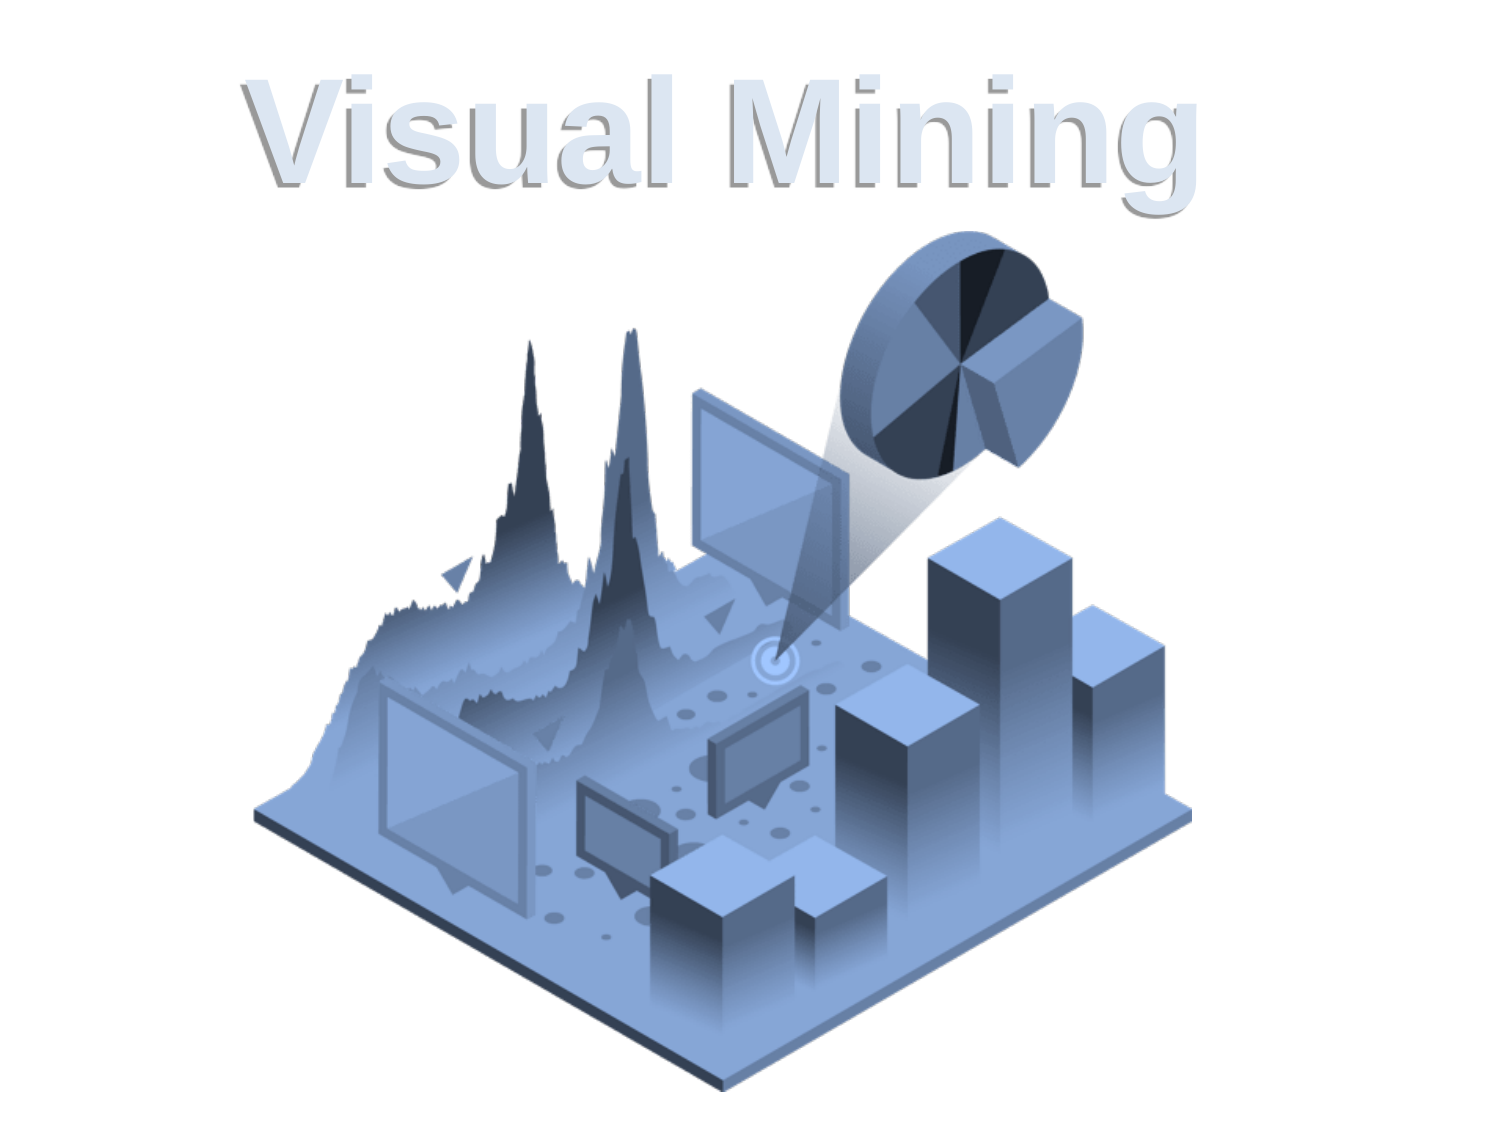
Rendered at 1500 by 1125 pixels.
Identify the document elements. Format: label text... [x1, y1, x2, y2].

title Visual Mining [89, 3, 1365, 245]
picture [253, 245, 1192, 1092]
